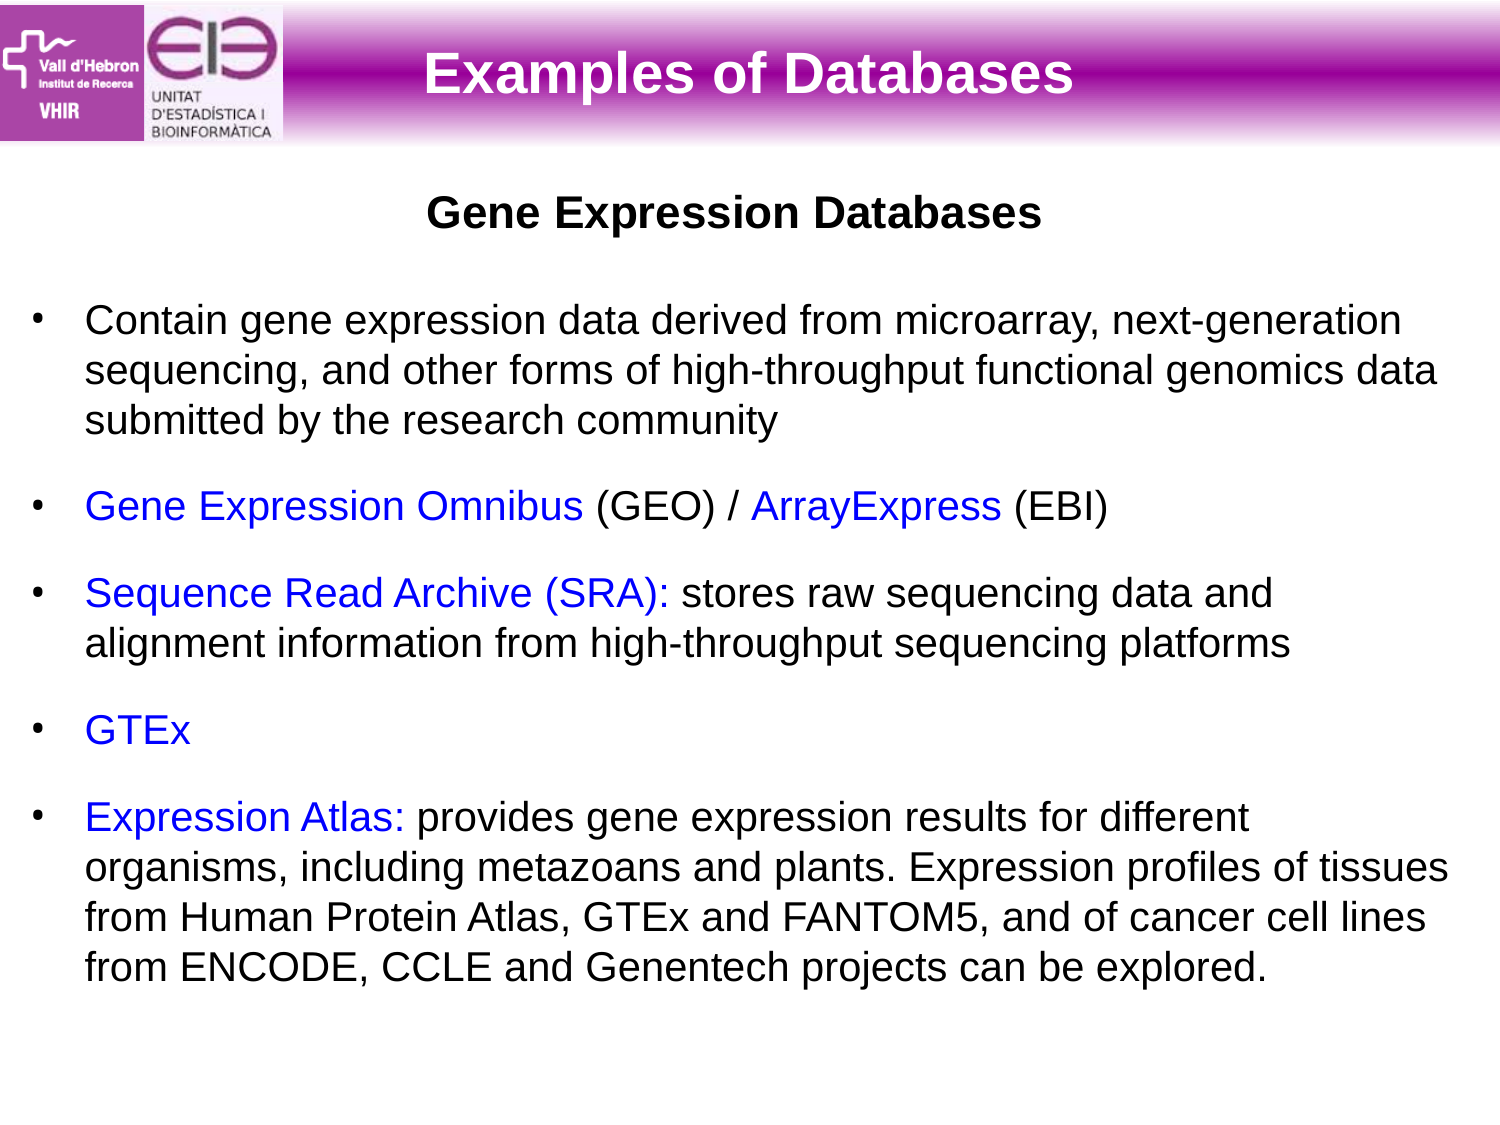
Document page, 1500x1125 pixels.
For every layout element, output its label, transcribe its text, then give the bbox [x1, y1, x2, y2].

picture [0, 5, 284, 141]
text_box Examples of Databases [0, 0, 1500, 148]
text_box Gene Expression Databases [390, 179, 1081, 286]
list Contain gene expression data derived from microarray, next-generation sequencing, and other forms of high-throughput functional genomics data submitted by the research community Gene Expression Omnibus (GEO) / ArrayExpress (EBI) Sequence Read Archive (SRA): stores raw sequencing data and alignment information from high-throughput sequencing platforms GTEx Expression Atlas: provides gene expression results for different organisms, including metazoans and plants. Expression profiles of tissues from Human Protein Atlas, GTEx and FANTOM5, and of cancer cell lines from ENCODE, CCLE and Genentech projects can be explored. [15, 285, 1471, 1042]
